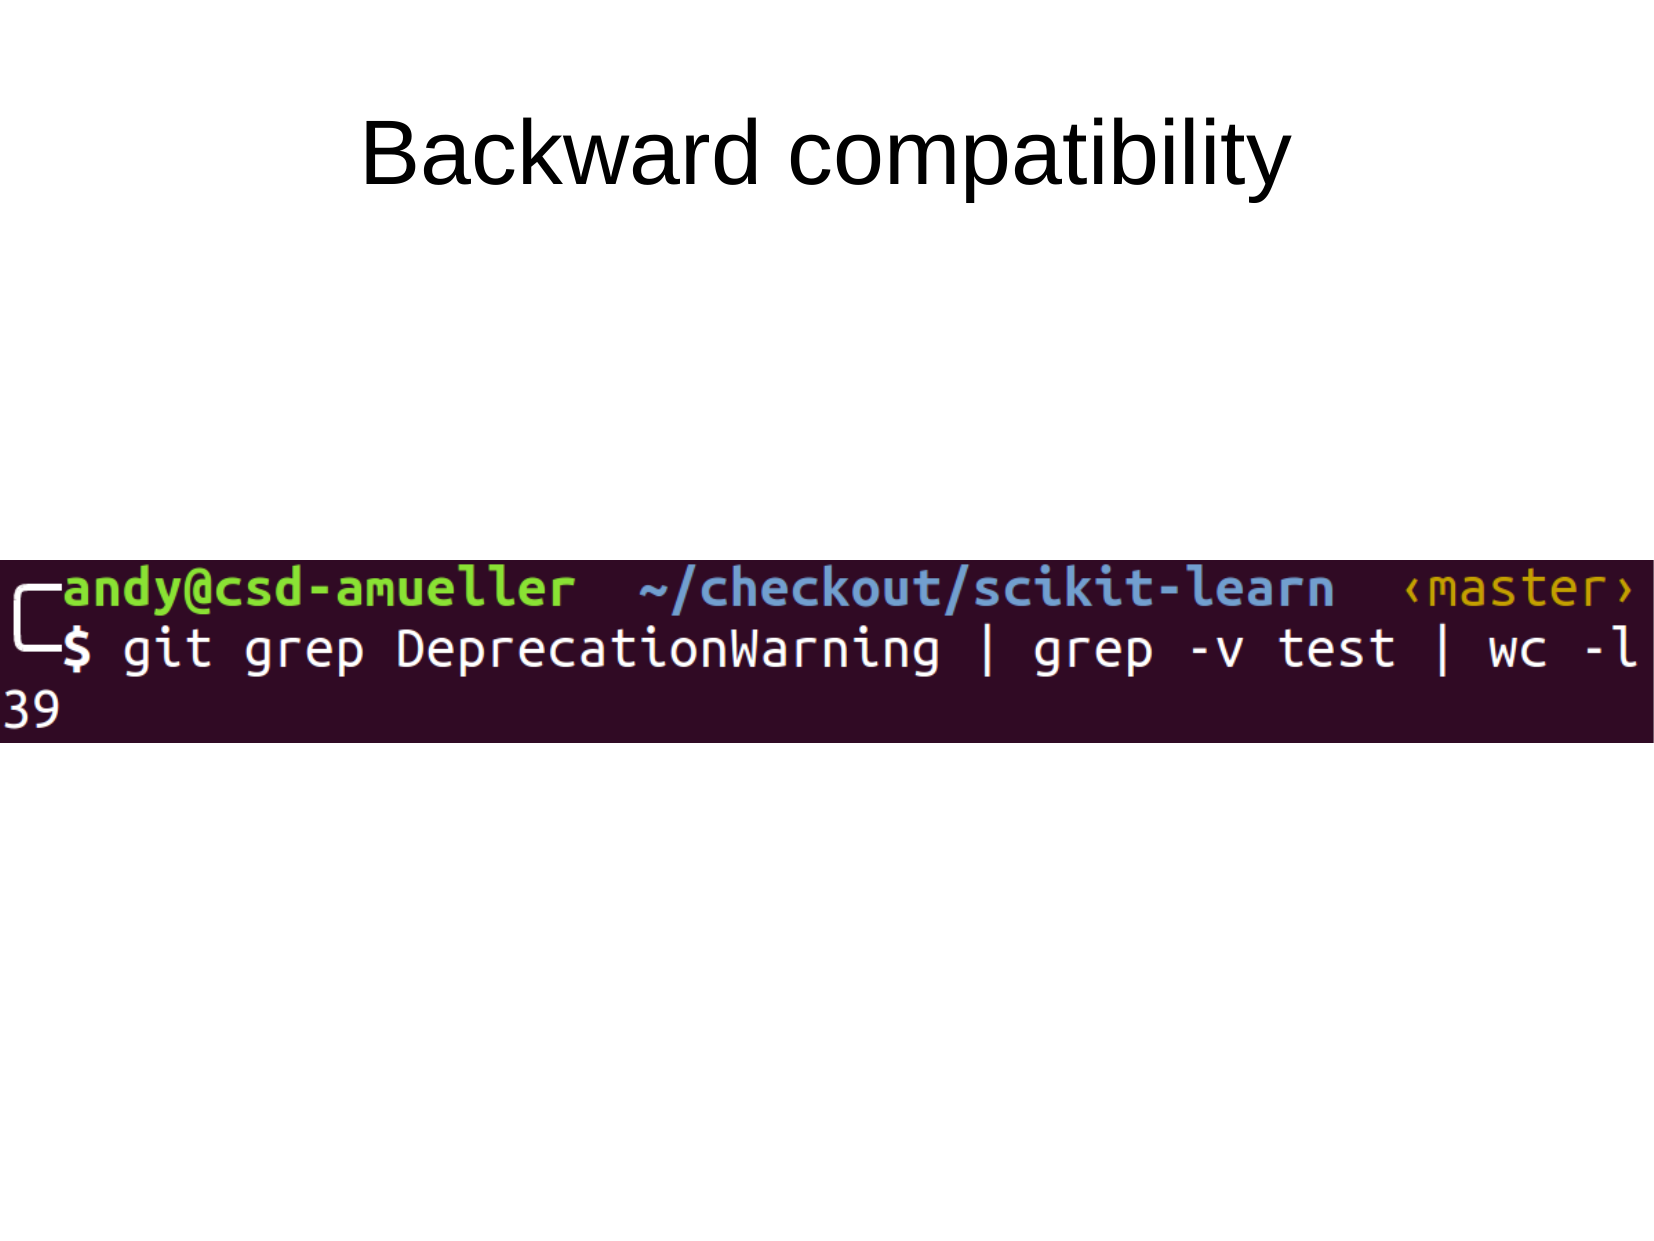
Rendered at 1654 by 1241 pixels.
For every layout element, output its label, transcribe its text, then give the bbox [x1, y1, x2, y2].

title Backward compatibility [82, 49, 1571, 257]
picture [0, 560, 1654, 743]
